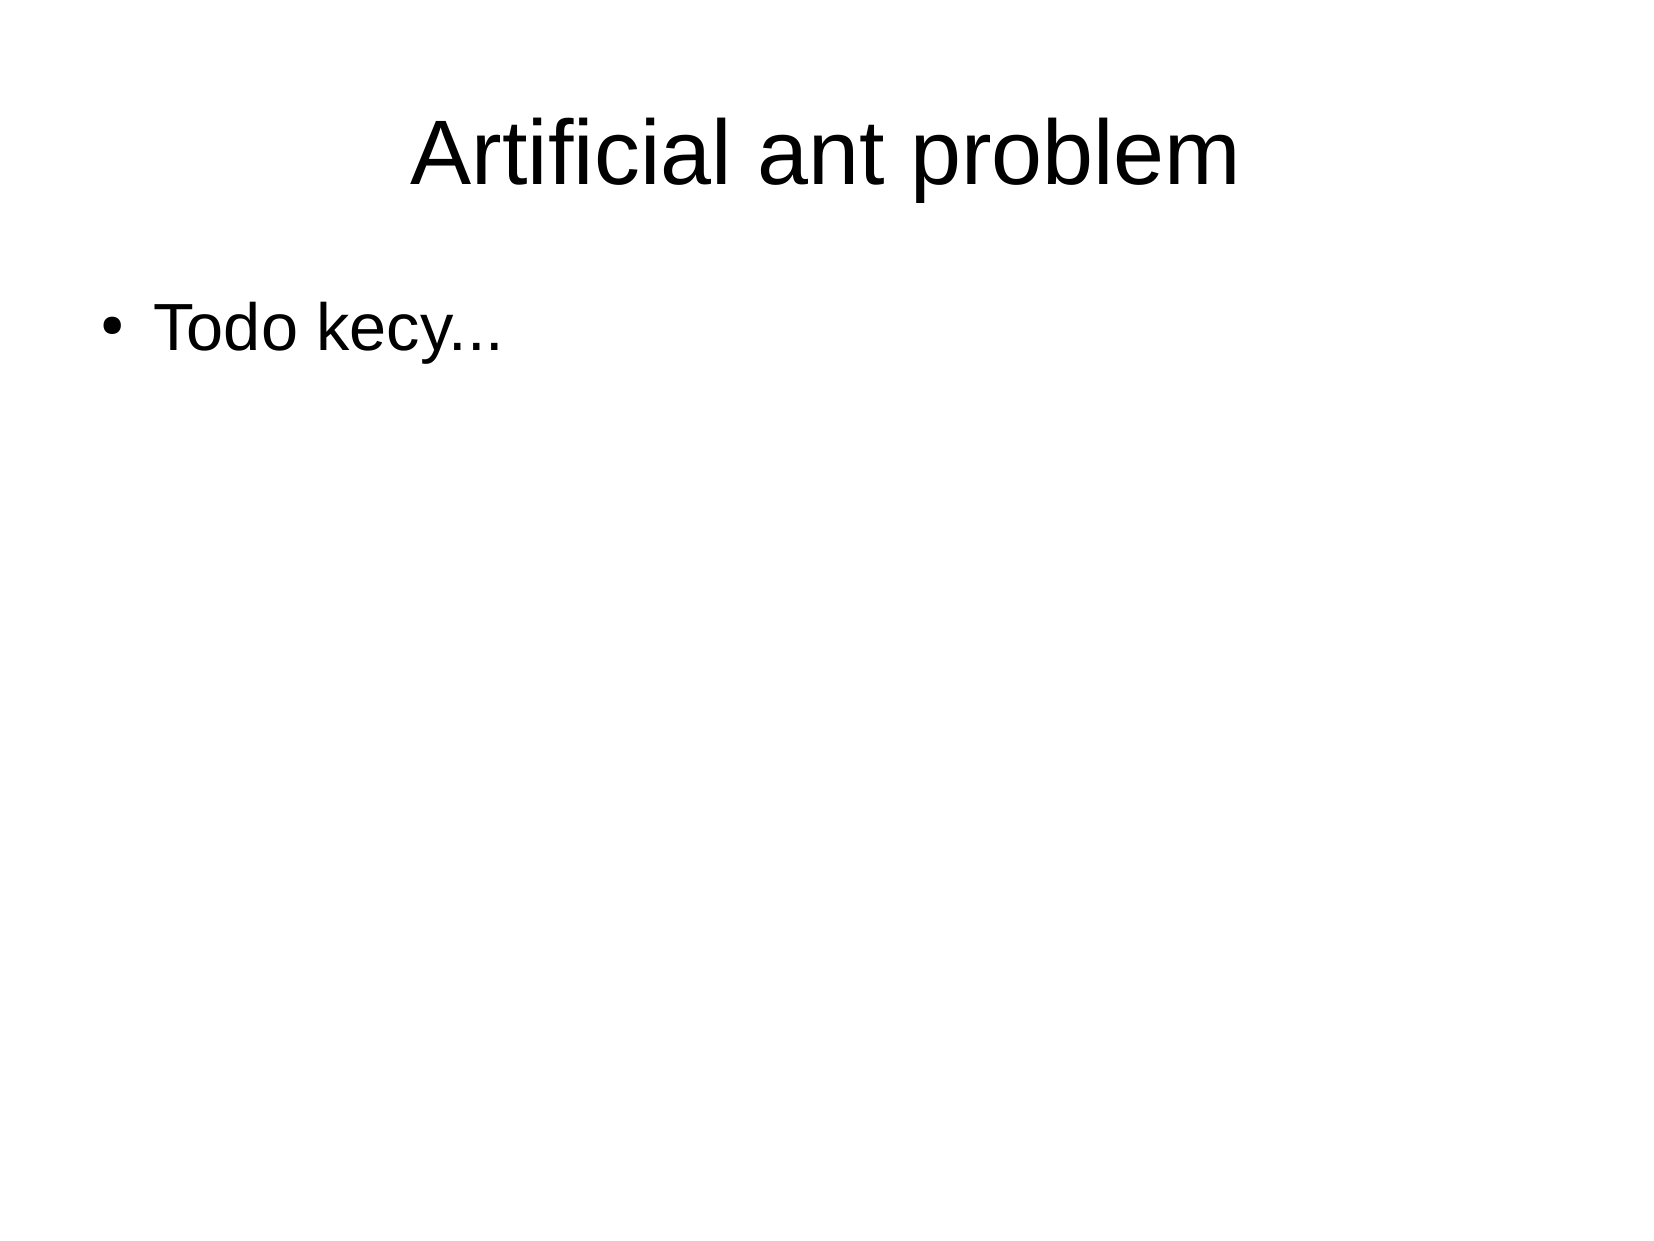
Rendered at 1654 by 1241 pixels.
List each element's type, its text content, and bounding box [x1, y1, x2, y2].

list Todo kecy... [82, 290, 1538, 1010]
title Artificial ant problem [82, 49, 1571, 257]
